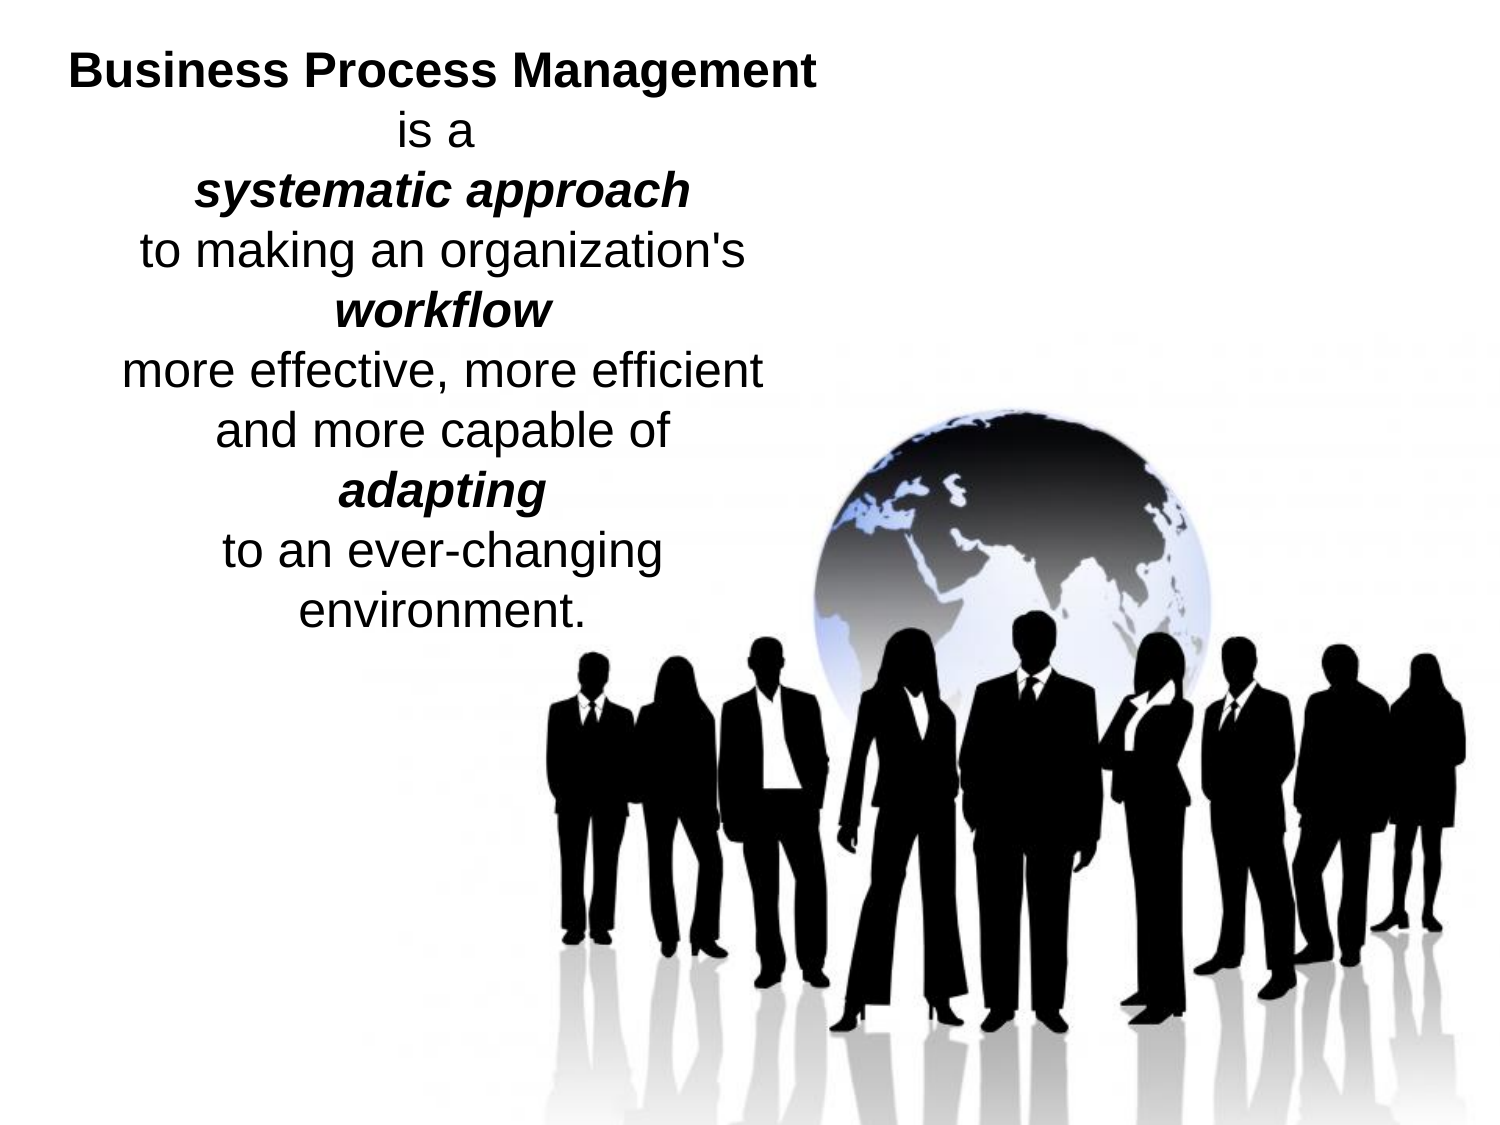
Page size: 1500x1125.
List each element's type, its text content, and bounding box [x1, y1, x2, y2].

picture [362, 332, 1500, 1125]
text_box Business Process Management is a systematic approach to making an organization's workflow more effective, more efficient and more capable of adapting to an ever-changing environment. [53, 30, 1212, 646]
